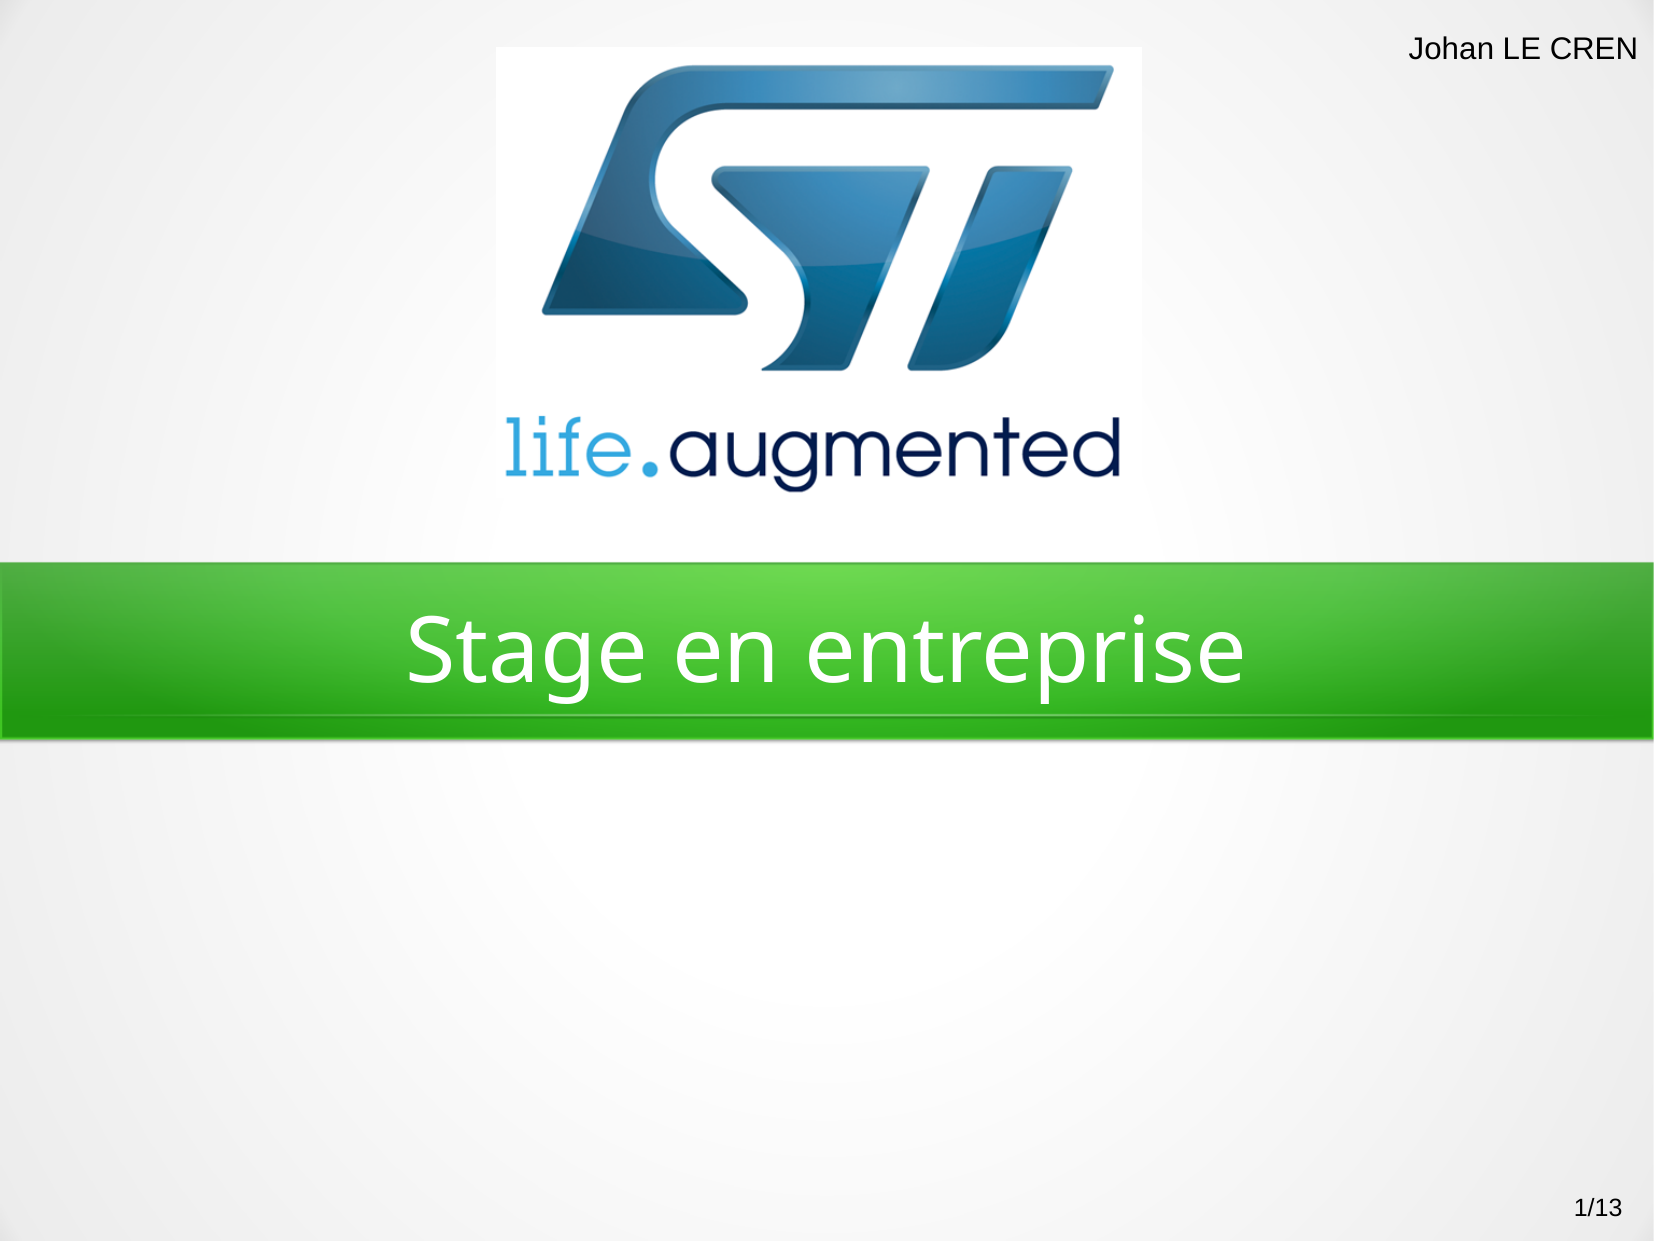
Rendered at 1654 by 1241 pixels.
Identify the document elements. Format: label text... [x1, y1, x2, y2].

title Stage en entreprise [82, 578, 1571, 715]
text_box 1/13 [1559, 1186, 1654, 1229]
text_box Johan LE CREN [1393, 23, 1654, 125]
picture [0, 0, 1654, 1241]
